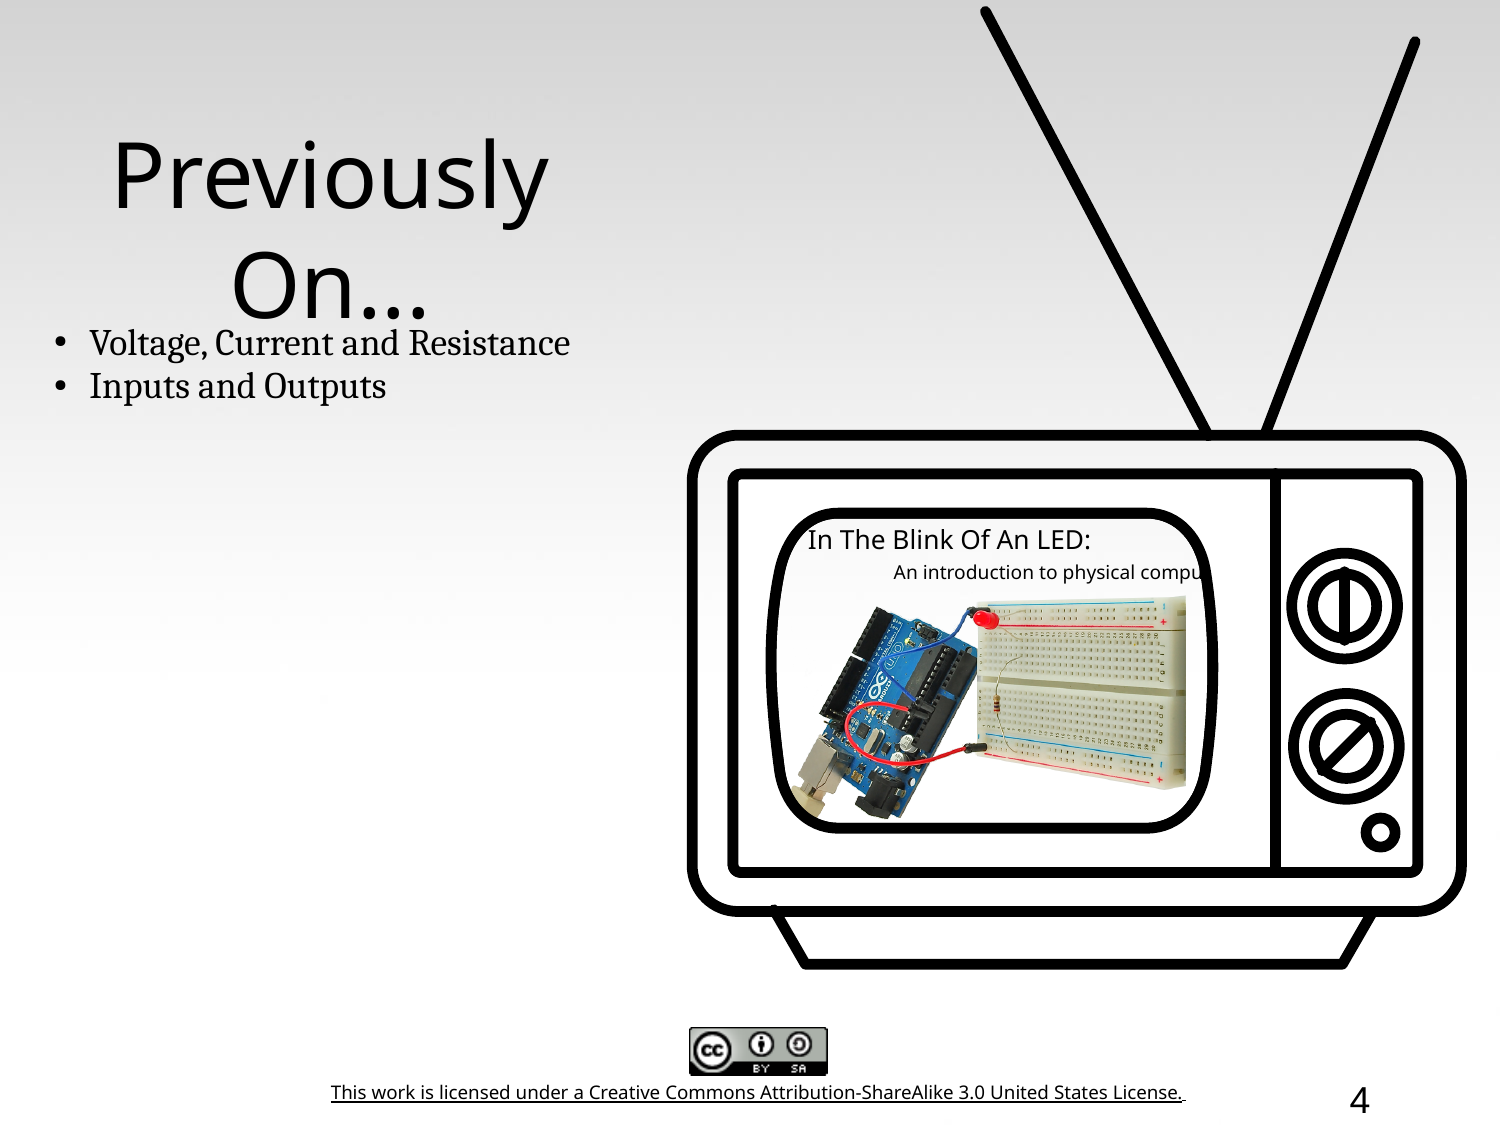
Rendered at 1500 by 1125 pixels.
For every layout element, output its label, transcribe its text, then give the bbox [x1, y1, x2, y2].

picture [0, 0, 1500, 1125]
title Previously On... [23, 132, 637, 321]
text_box Voltage, Current and Resistance Inputs and Outputs [39, 314, 781, 977]
